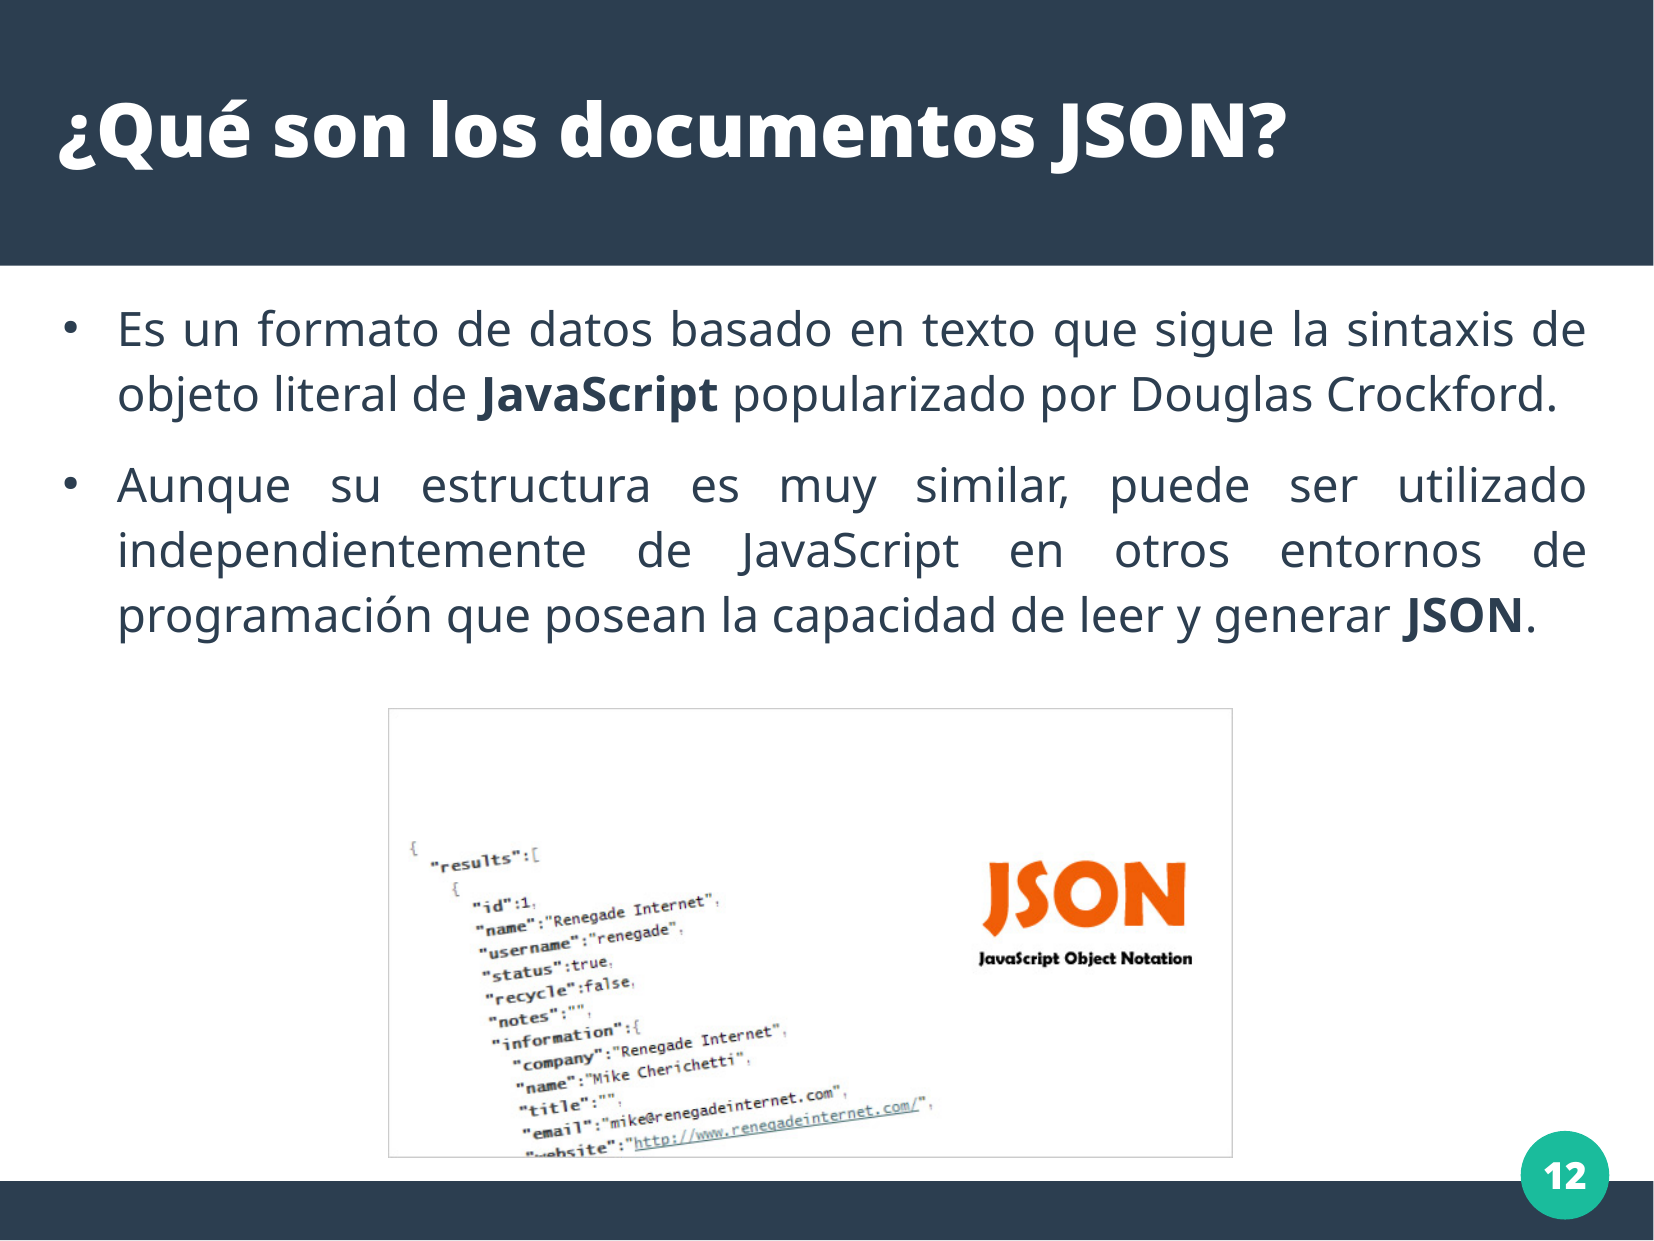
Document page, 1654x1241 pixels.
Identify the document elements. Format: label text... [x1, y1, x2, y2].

list Es un formato de datos basado en texto que sigue la sintaxis de objeto literal de JavaScript popularizado por Douglas Crockford. Aunque su estructura es muy similar, puede ser utilizado independientemente de JavaScript en otros entornos de programación que posean la capacidad de leer y generar JSON. [54, 295, 1590, 726]
picture [388, 708, 1233, 1158]
title ¿Qué son los documentos JSON? [59, 49, 1595, 207]
